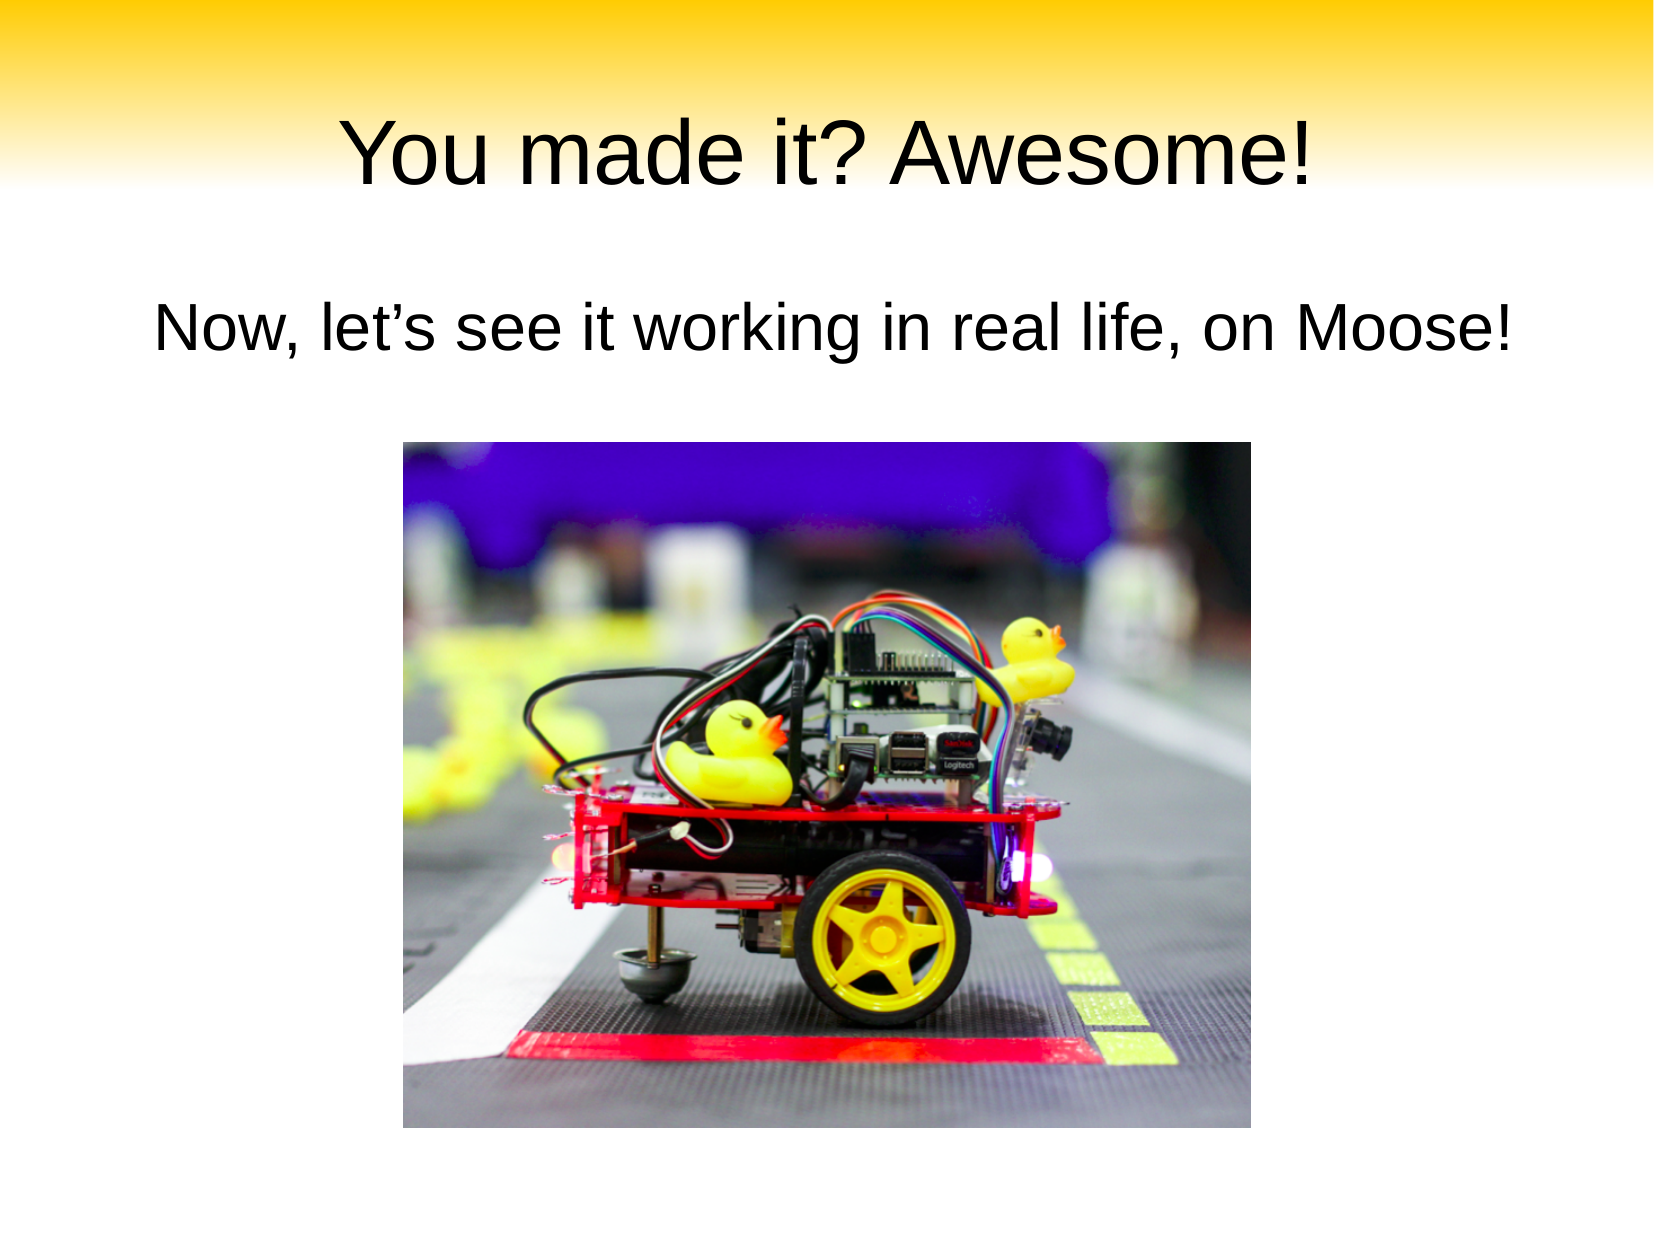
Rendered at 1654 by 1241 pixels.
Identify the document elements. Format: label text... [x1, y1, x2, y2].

picture [403, 442, 1251, 1128]
list Now, let’s see it working in real life, on Moose! [82, 290, 1571, 1010]
text_box [0, 0, 1654, 189]
title You made it? Awesome! [82, 49, 1571, 257]
